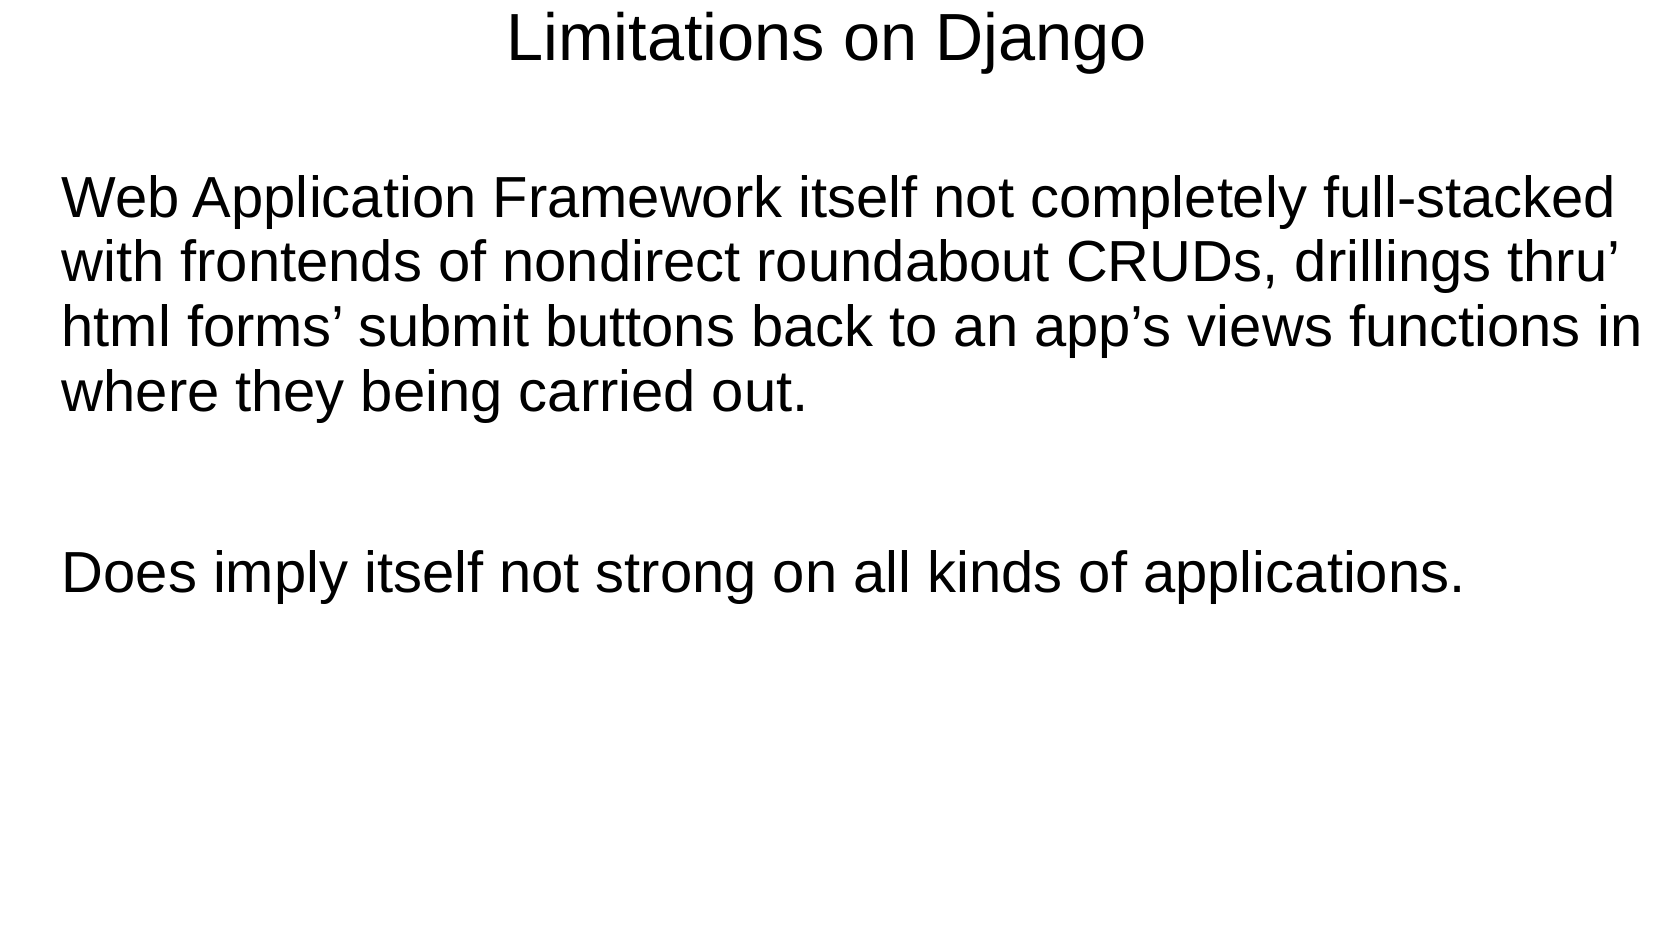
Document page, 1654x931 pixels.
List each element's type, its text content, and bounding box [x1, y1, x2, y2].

list Web Application Framework itself not completely full-stacked with frontends of nondirect roundabout CRUDs, drillings thru’ html forms’ submit buttons back to an app’s views functions in where they being carried out. Does imply itself not strong on all kinds of applications. [0, 74, 1654, 614]
title Limitations on Django [82, 0, 1571, 74]
